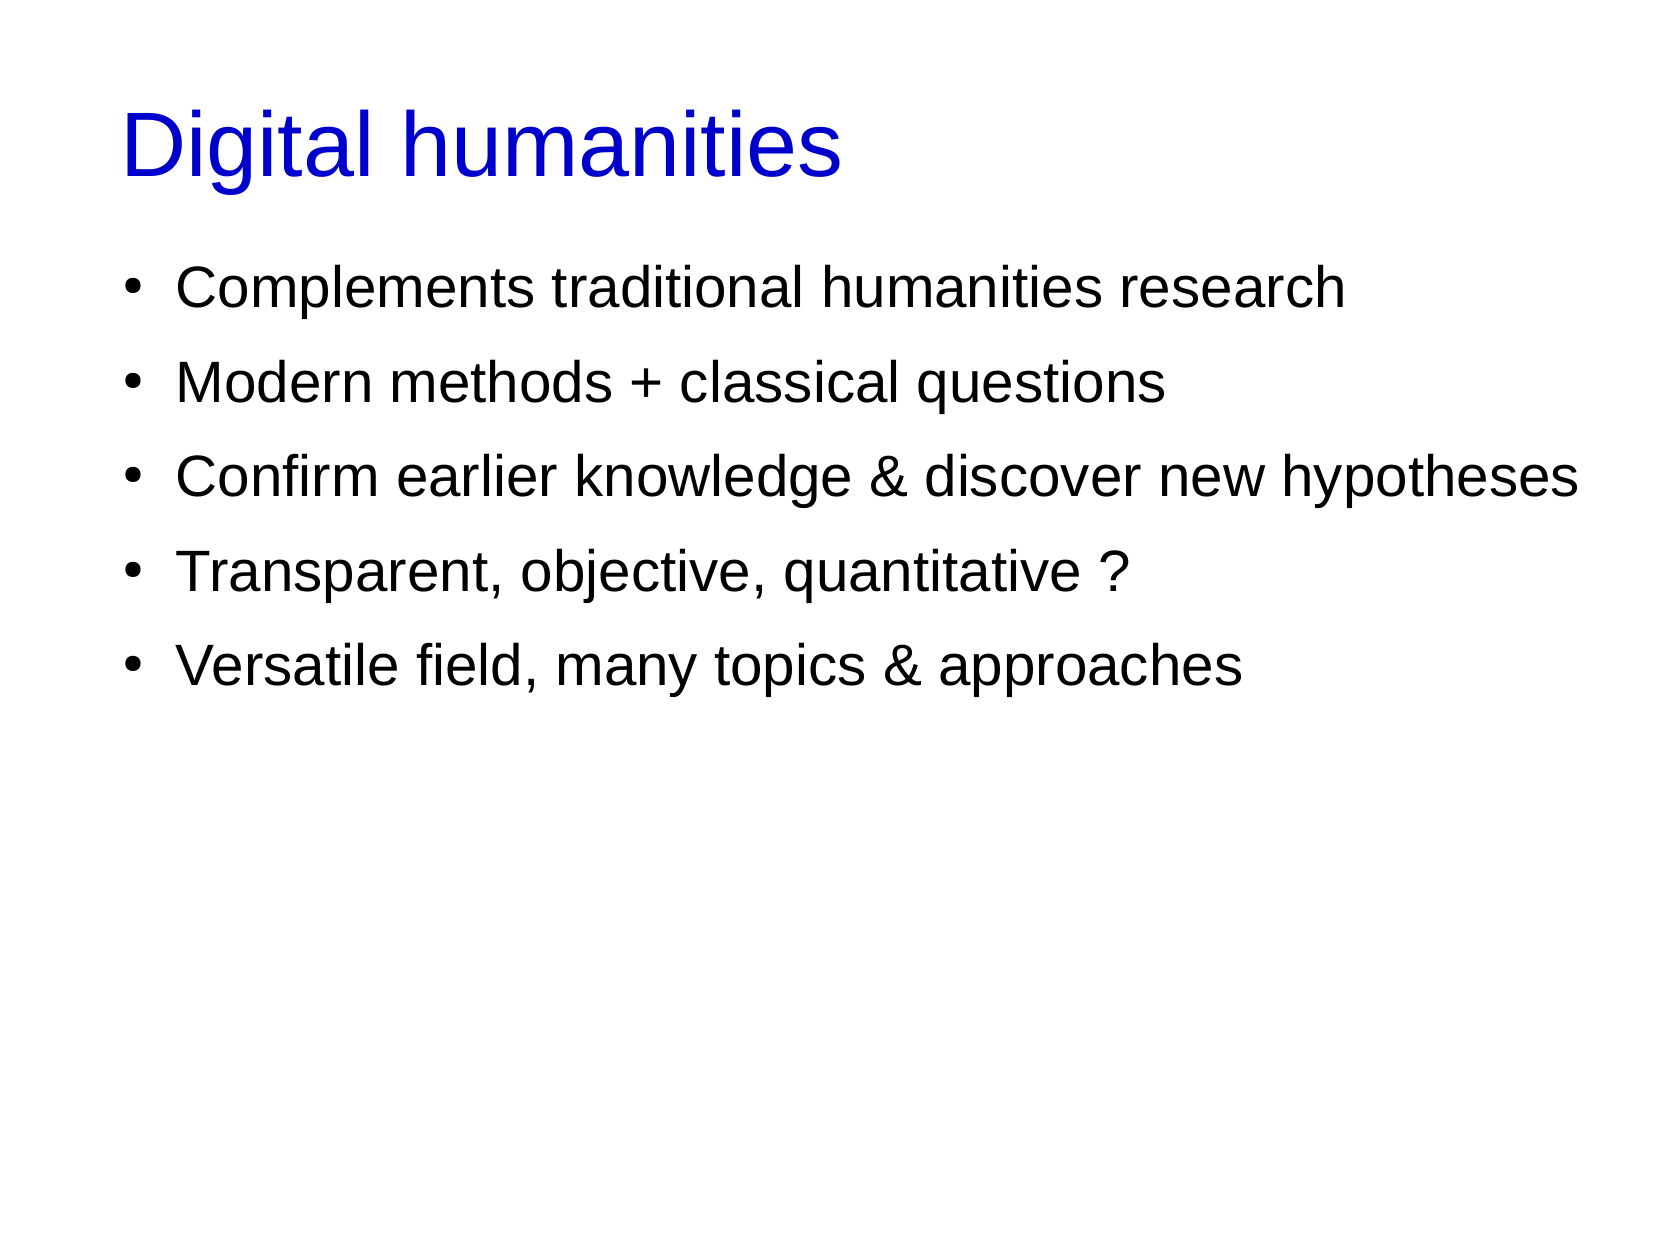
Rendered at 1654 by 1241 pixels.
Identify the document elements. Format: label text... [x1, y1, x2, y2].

list Complements traditional humanities research Modern methods + classical questions Confirm earlier knowledge & discover new hypotheses Transparent, objective, quantitative ? Versatile field, many topics & approaches [105, 255, 1606, 1135]
title Digital humanities [120, 79, 1609, 211]
